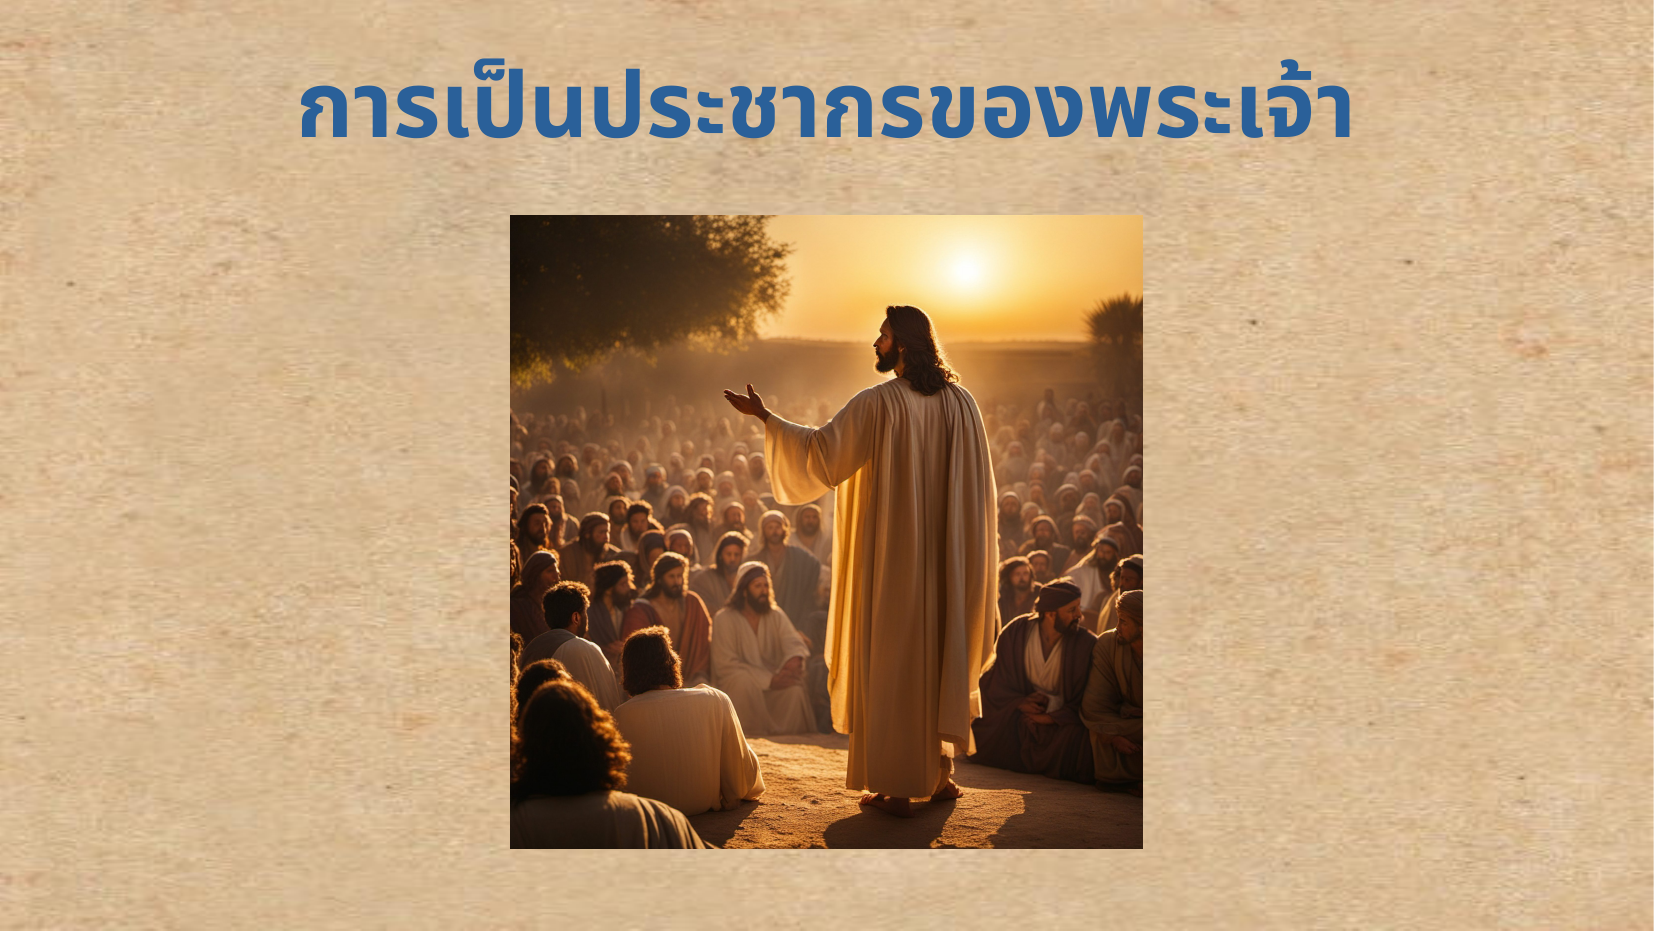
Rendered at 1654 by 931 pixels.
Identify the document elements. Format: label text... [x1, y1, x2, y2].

title การเป็นประชากรของพระเจ้า [82, 37, 1571, 193]
picture [0, 0, 1654, 931]
